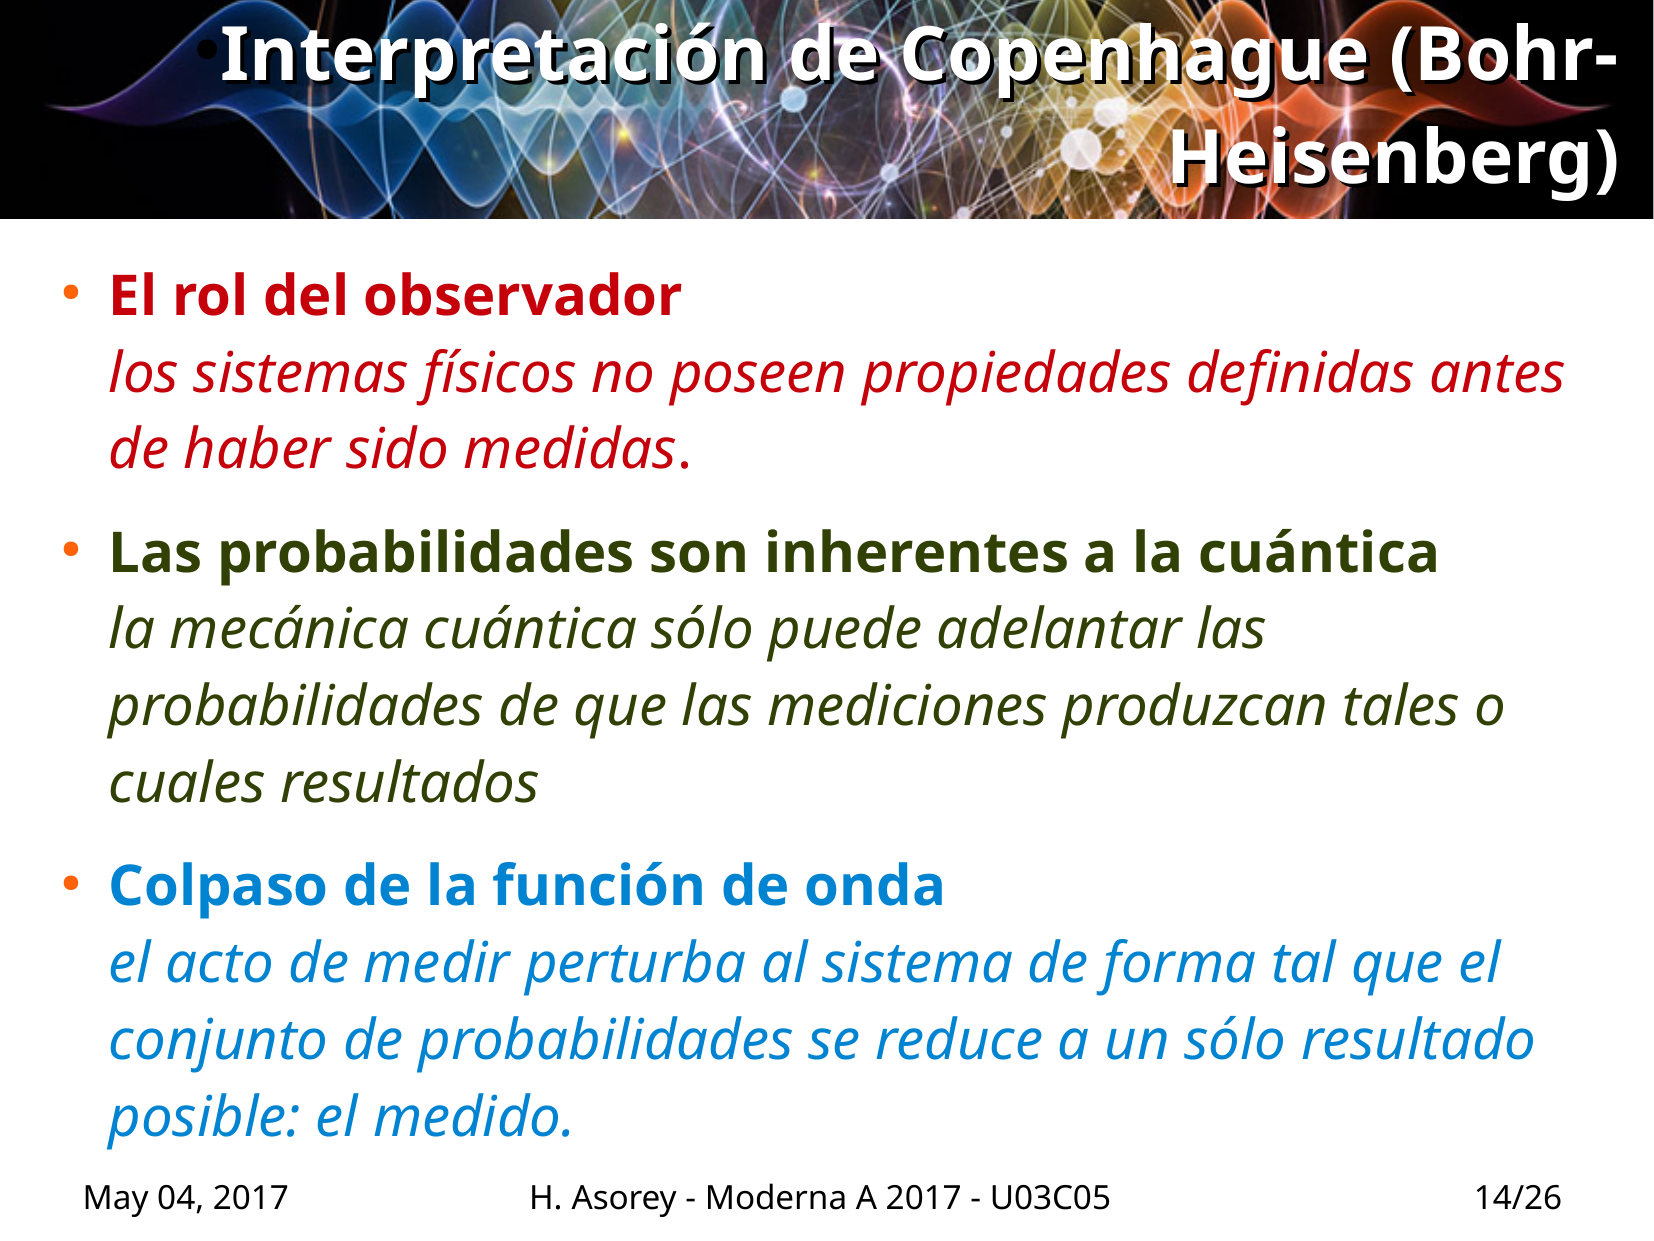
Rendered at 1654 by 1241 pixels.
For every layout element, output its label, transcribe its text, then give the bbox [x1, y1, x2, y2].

list El rol del observador los sistemas físicos no poseen propiedades definidas antes de haber sido medidas. Las probabilidades son inherentes a la cuántica la mecánica cuántica sólo puede adelantar las probabilidades de que las mediciones produzcan tales o cuales resultados Colpaso de la función de onda el acto de medir perturba al sistema de forma tal que el conjunto de probabilidades se reduce a un sólo resultado posible: el medido. [45, 255, 1606, 1156]
picture [0, 0, 1654, 219]
title Interpretación de Copenhague (Bohr-Heisenberg) [0, 11, 1621, 195]
